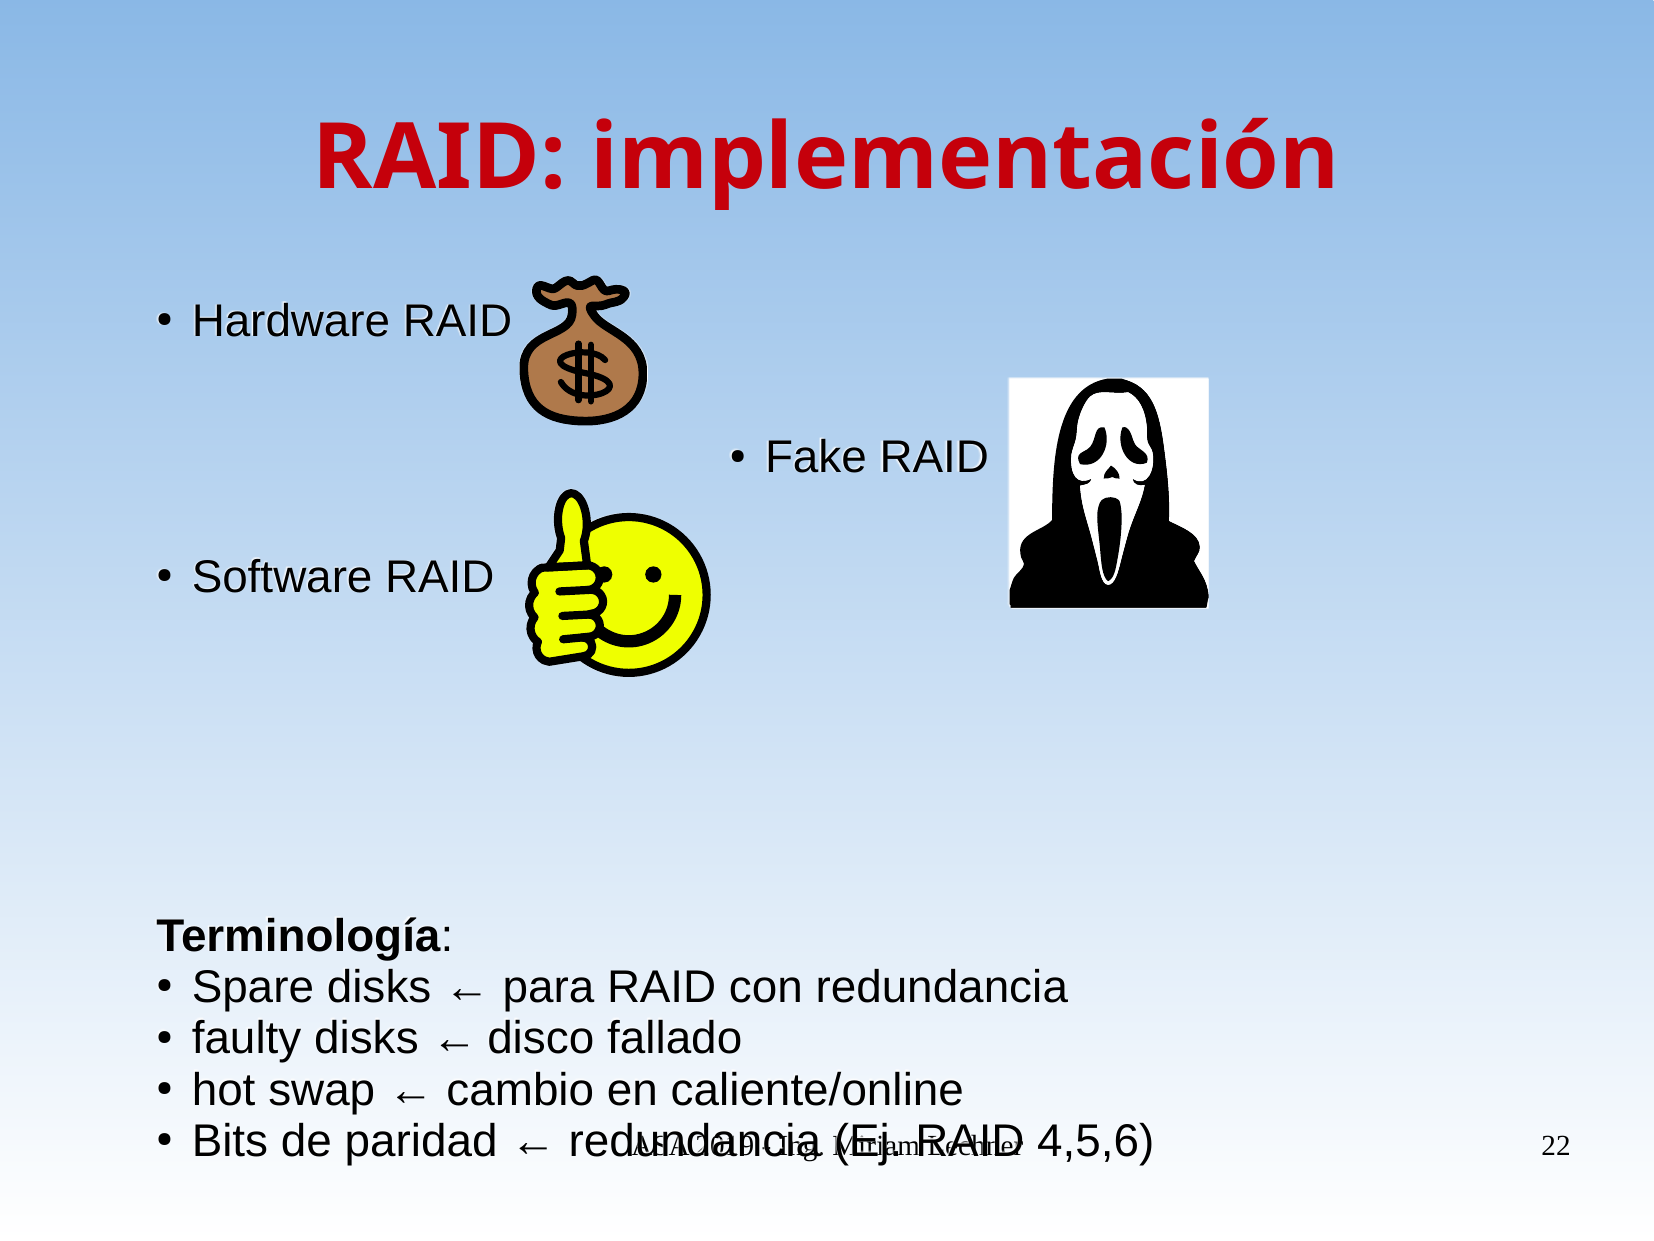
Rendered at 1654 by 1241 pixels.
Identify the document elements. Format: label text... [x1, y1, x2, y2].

text_box Hardware RAID Software RAID Terminología: Spare disks ← para RAID con redundancia faulty disks ← disco fallado hot swap ← cambio en caliente/online Bits de paridad ← redundancia (Ej. RAID 4,5,6) [141, 257, 1371, 1025]
title RAID: implementación [82, 49, 1571, 257]
picture [1003, 342, 1215, 640]
picture [522, 484, 715, 677]
text_box Fake RAID [714, 424, 1004, 591]
picture [519, 275, 647, 426]
